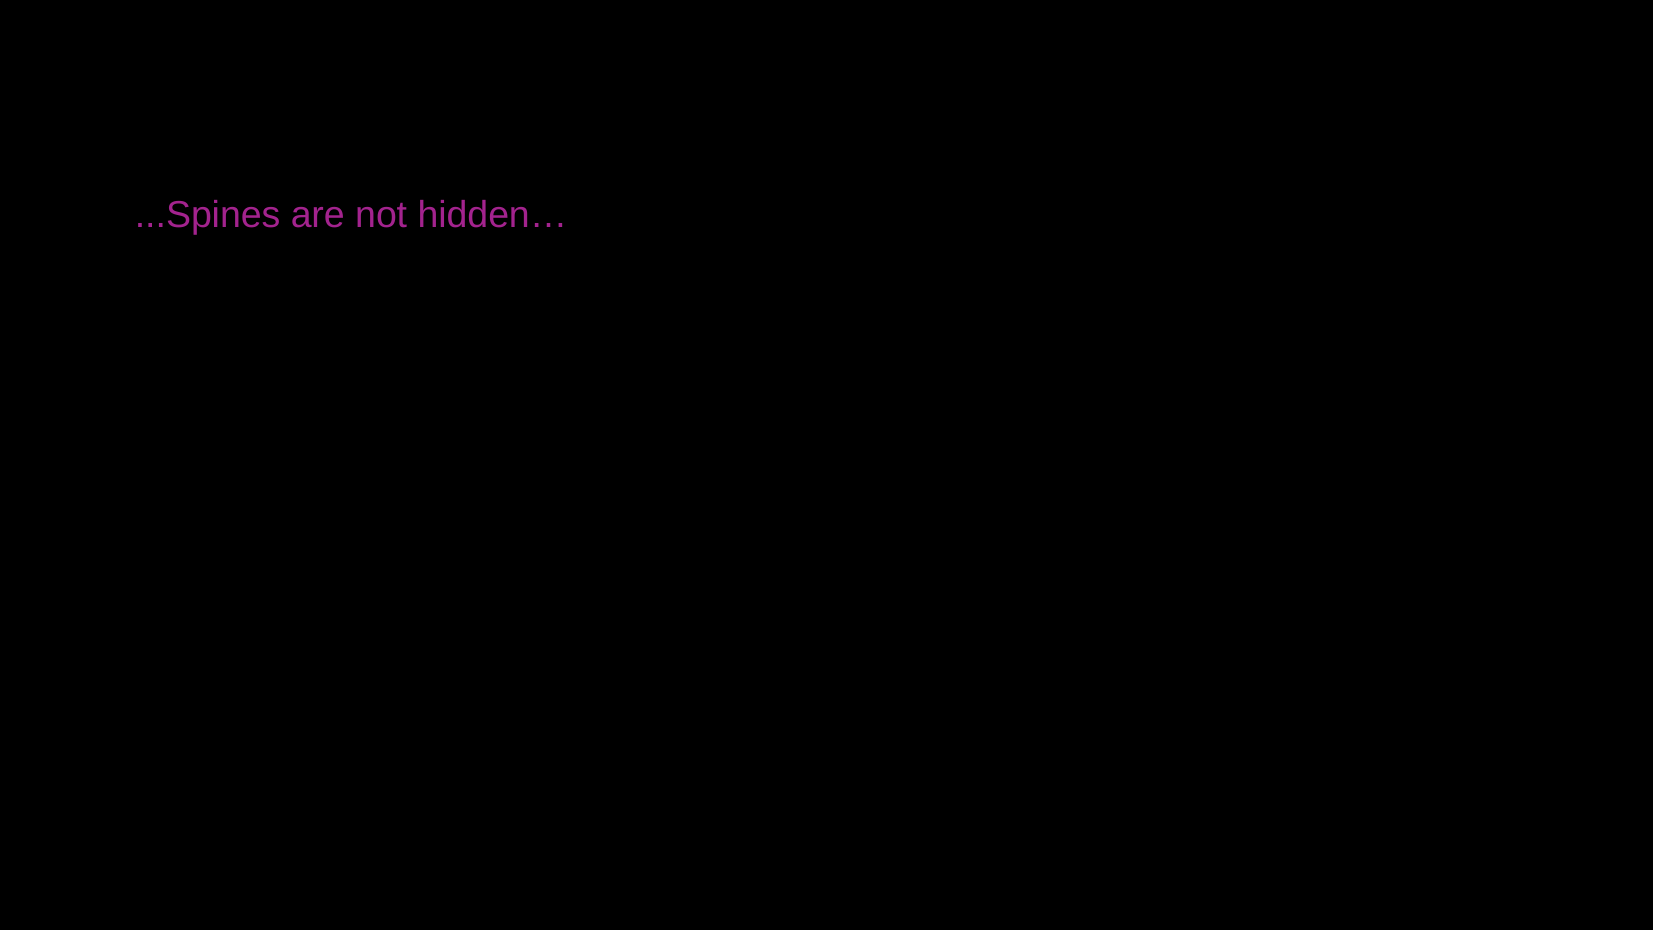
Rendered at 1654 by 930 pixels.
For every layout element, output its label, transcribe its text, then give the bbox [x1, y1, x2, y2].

text_box [30, 44, 1621, 564]
text_box ...Spines are not hidden… [120, 59, 1471, 873]
